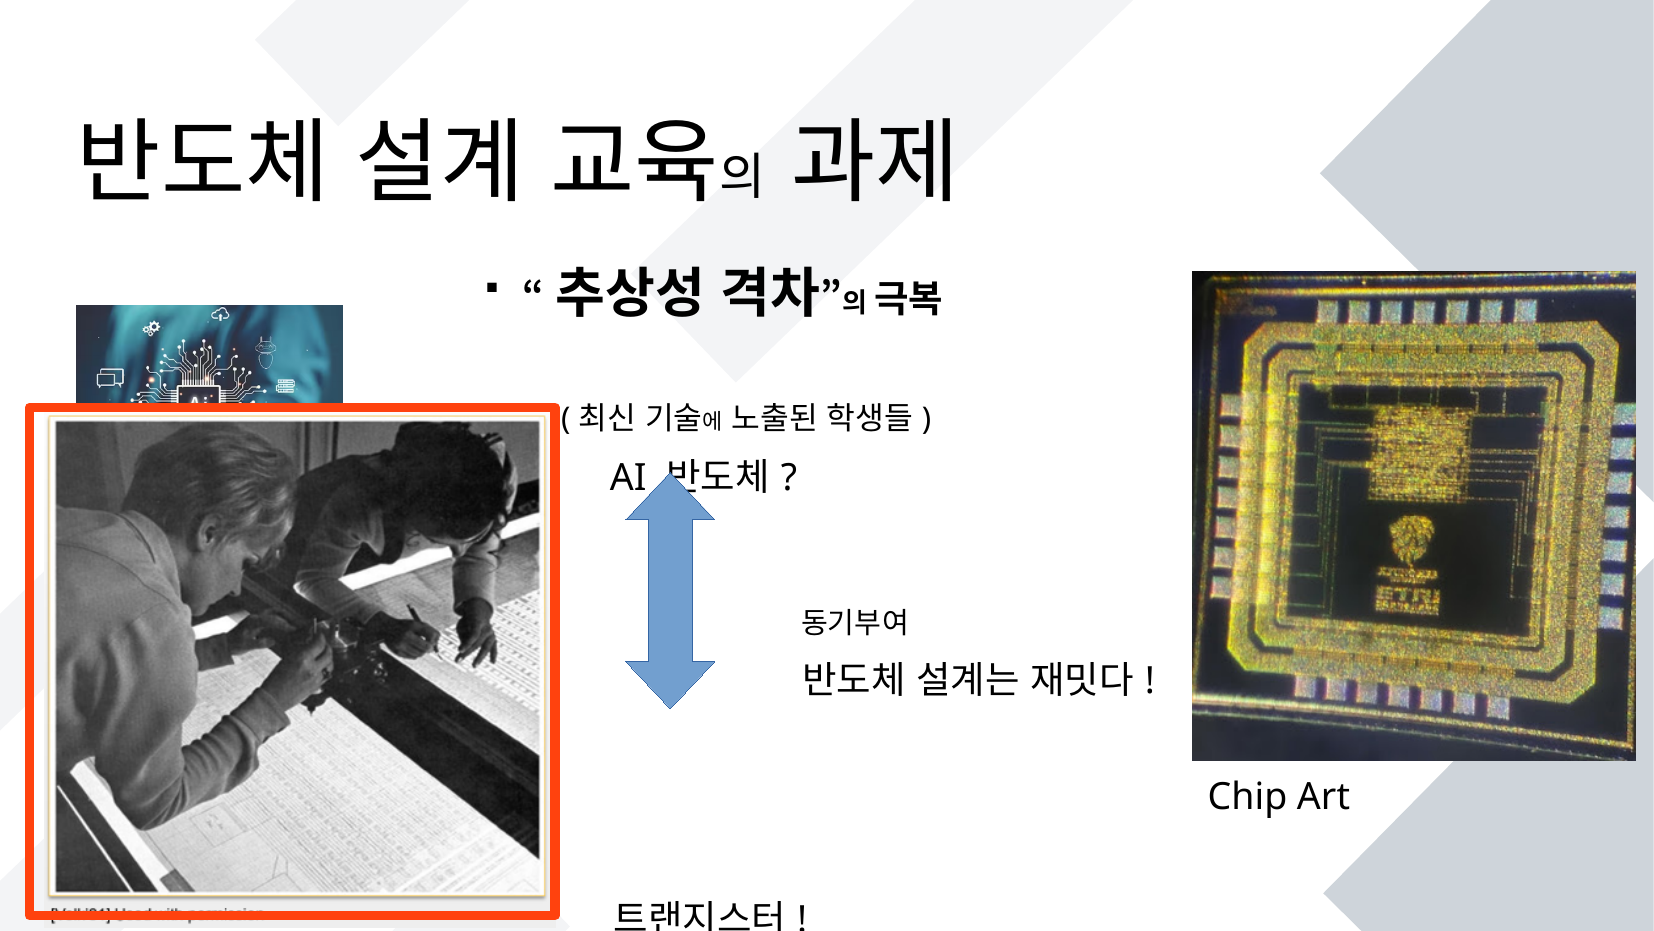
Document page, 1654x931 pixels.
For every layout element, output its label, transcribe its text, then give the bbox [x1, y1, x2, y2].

picture [44, 920, 556, 928]
text_box Chip Art [1192, 761, 1577, 821]
picture [1192, 271, 1636, 762]
picture [44, 412, 550, 911]
picture [76, 305, 343, 403]
text_box [625, 472, 715, 709]
text_box “추상성 격차”의 극복 (최신 기술에 노출된 학생들) AI 반도체? 동기부여 반도체 설계는 재밋다! 트랜지스터! (기초 기술의 풀-커스텀) [472, 230, 1223, 894]
title 반도체 설계 교육의 과제 [76, 76, 1565, 233]
